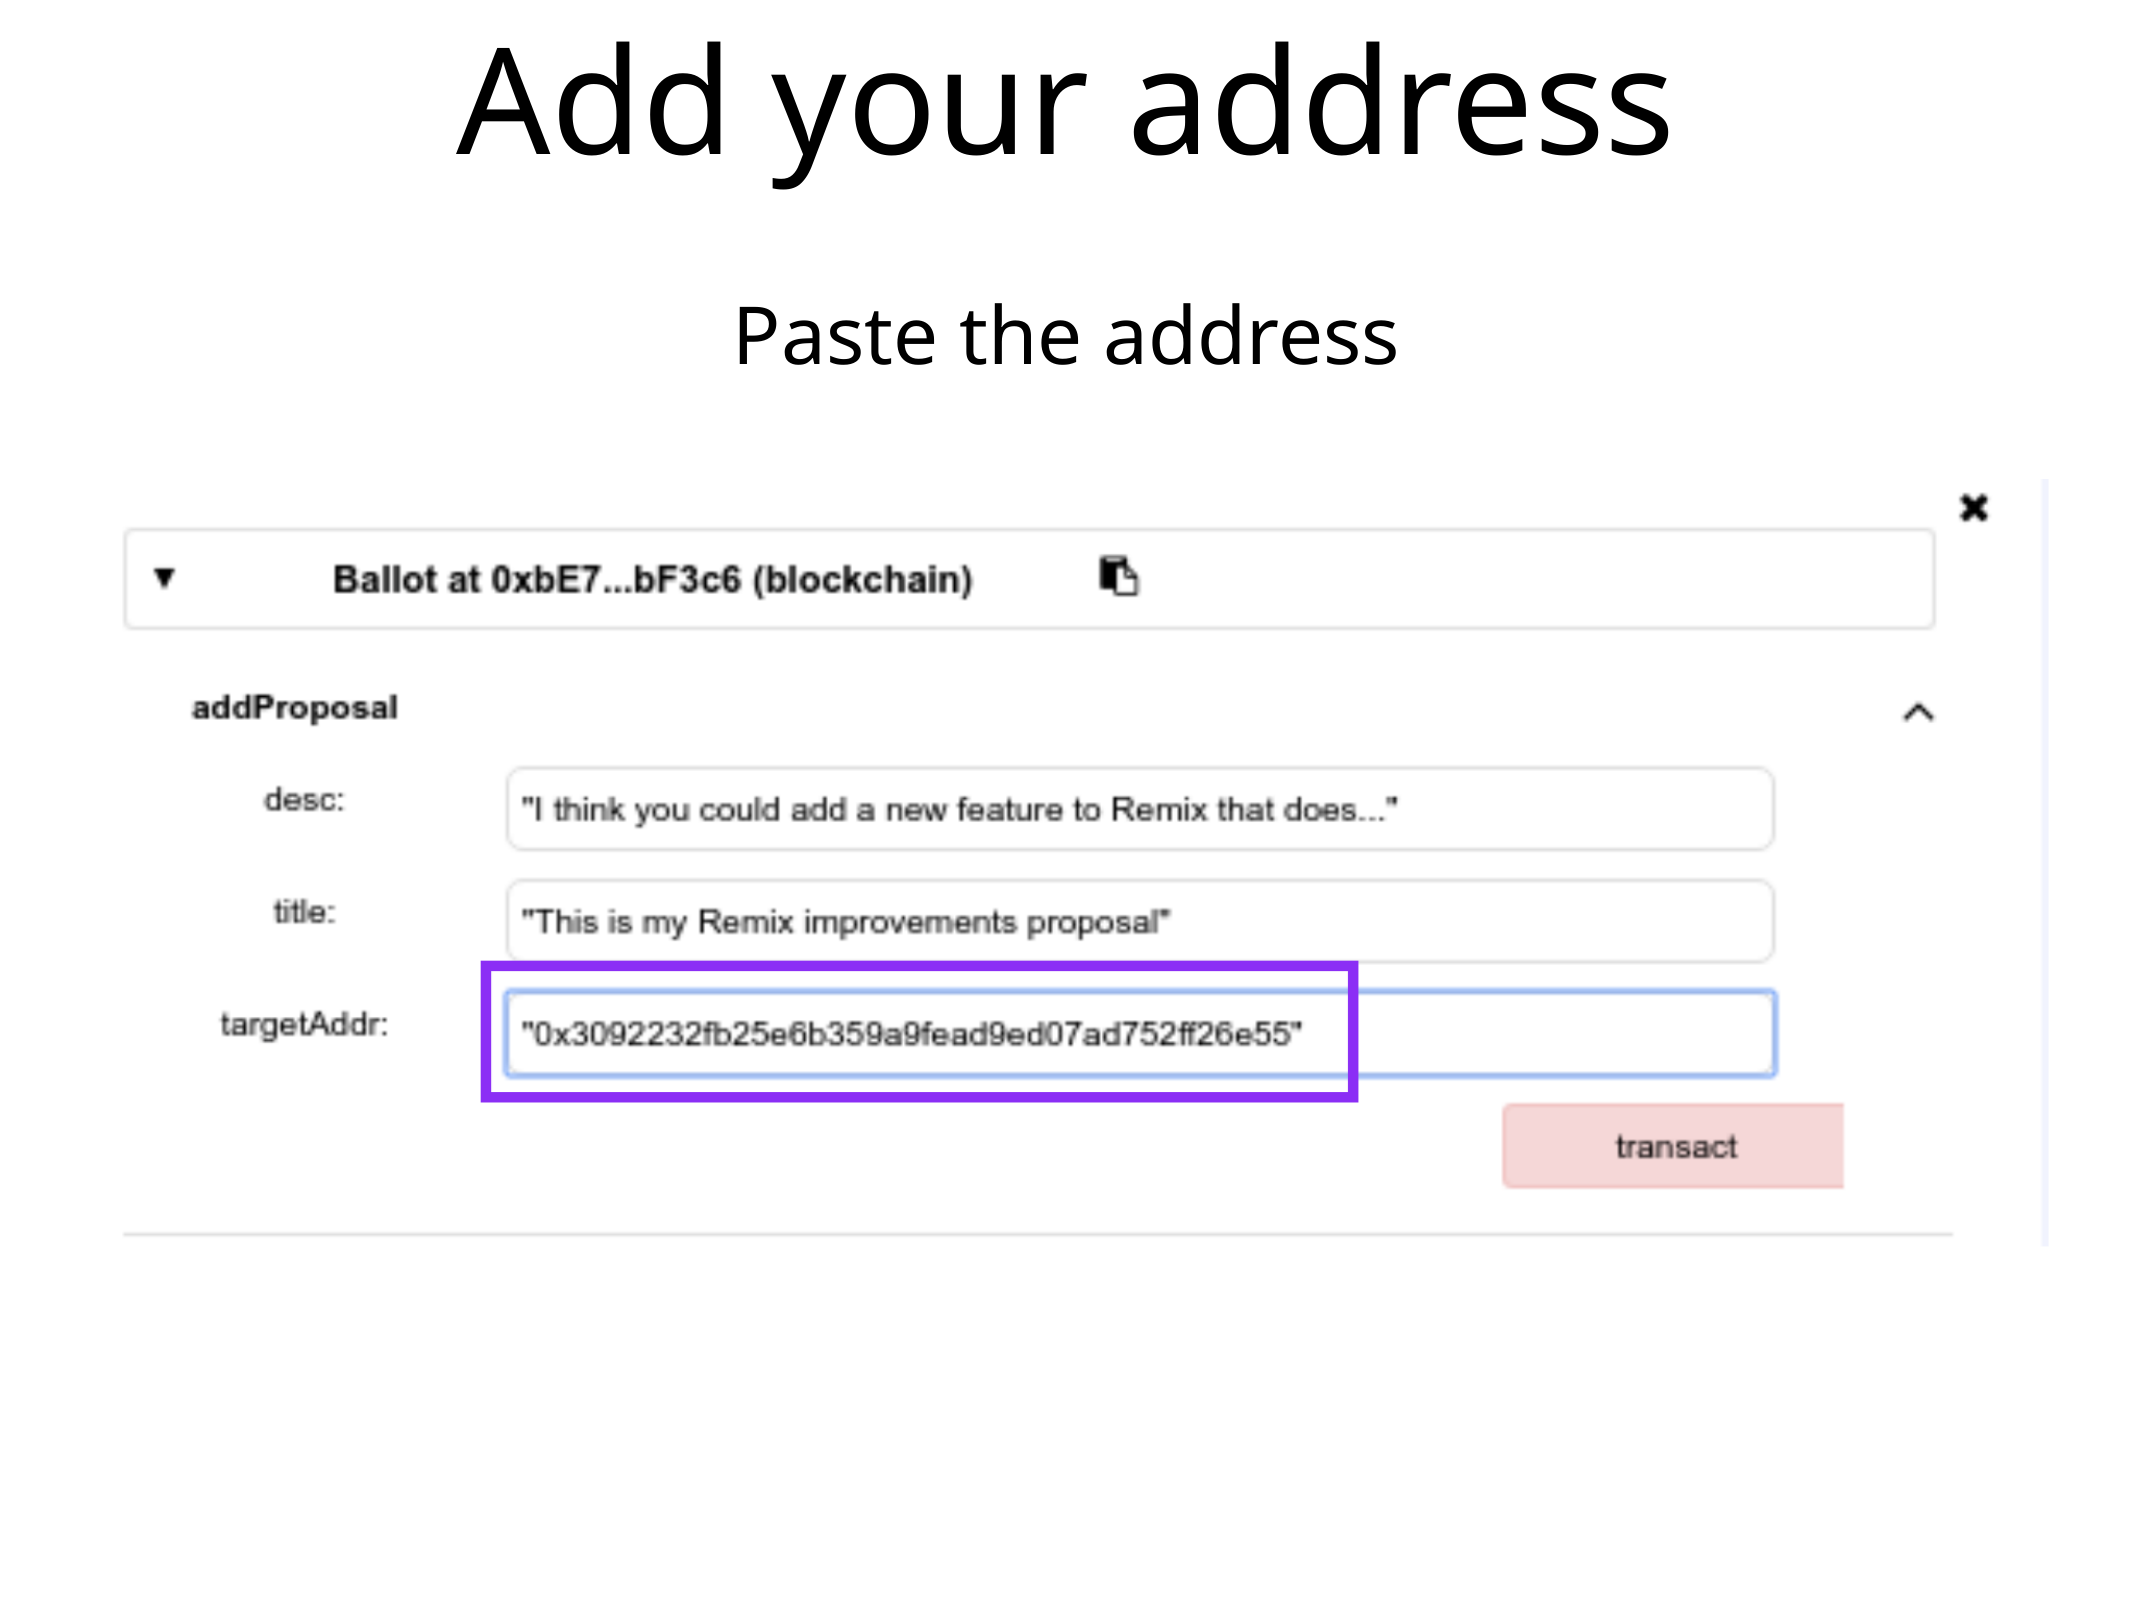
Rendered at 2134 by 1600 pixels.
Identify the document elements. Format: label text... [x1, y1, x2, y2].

picture [70, 479, 2109, 1359]
title Add your address [69, 0, 2064, 541]
subtitle Paste the address ( when dependencies.js is the active file ) [112, 277, 2021, 479]
